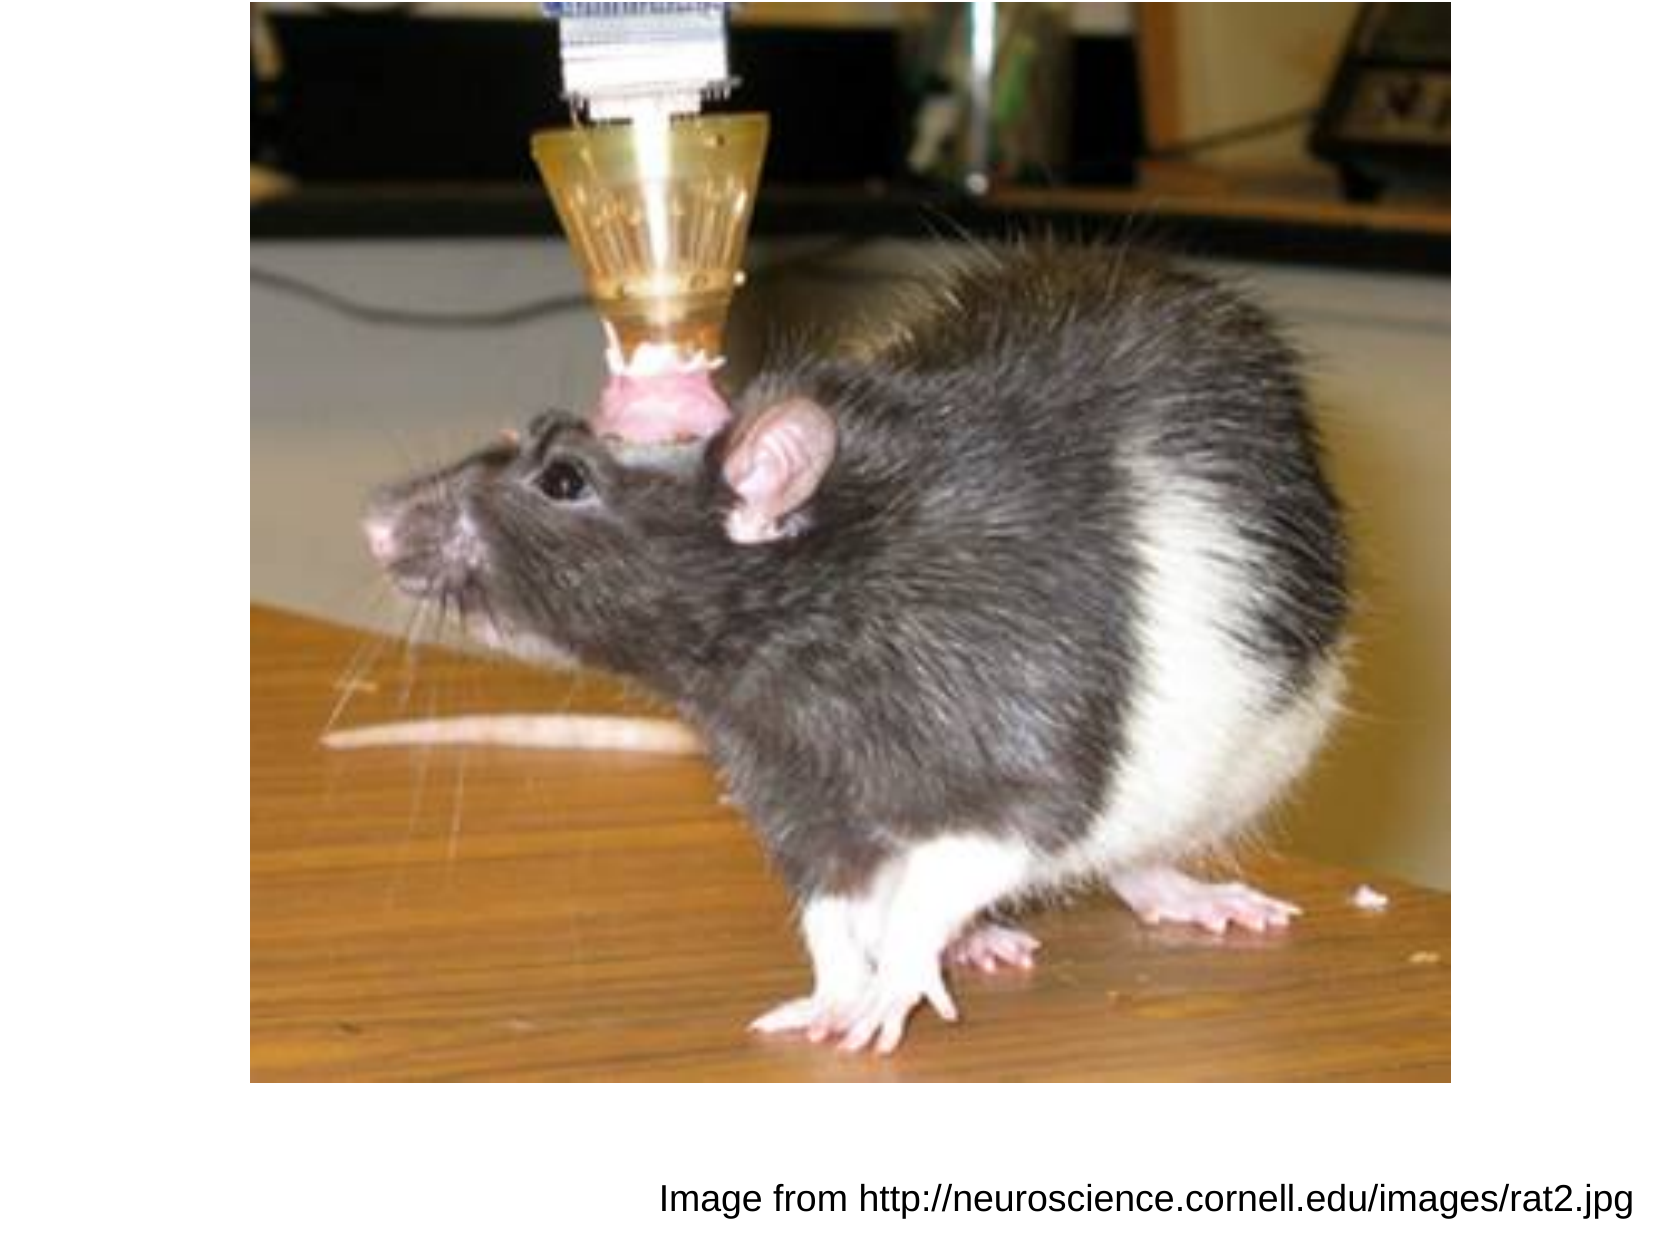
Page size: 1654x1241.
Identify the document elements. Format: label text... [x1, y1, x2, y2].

picture [250, 2, 1451, 1083]
text_box Image from http://neuroscience.cornell.edu/images/rat2.jpg [643, 1170, 1650, 1227]
